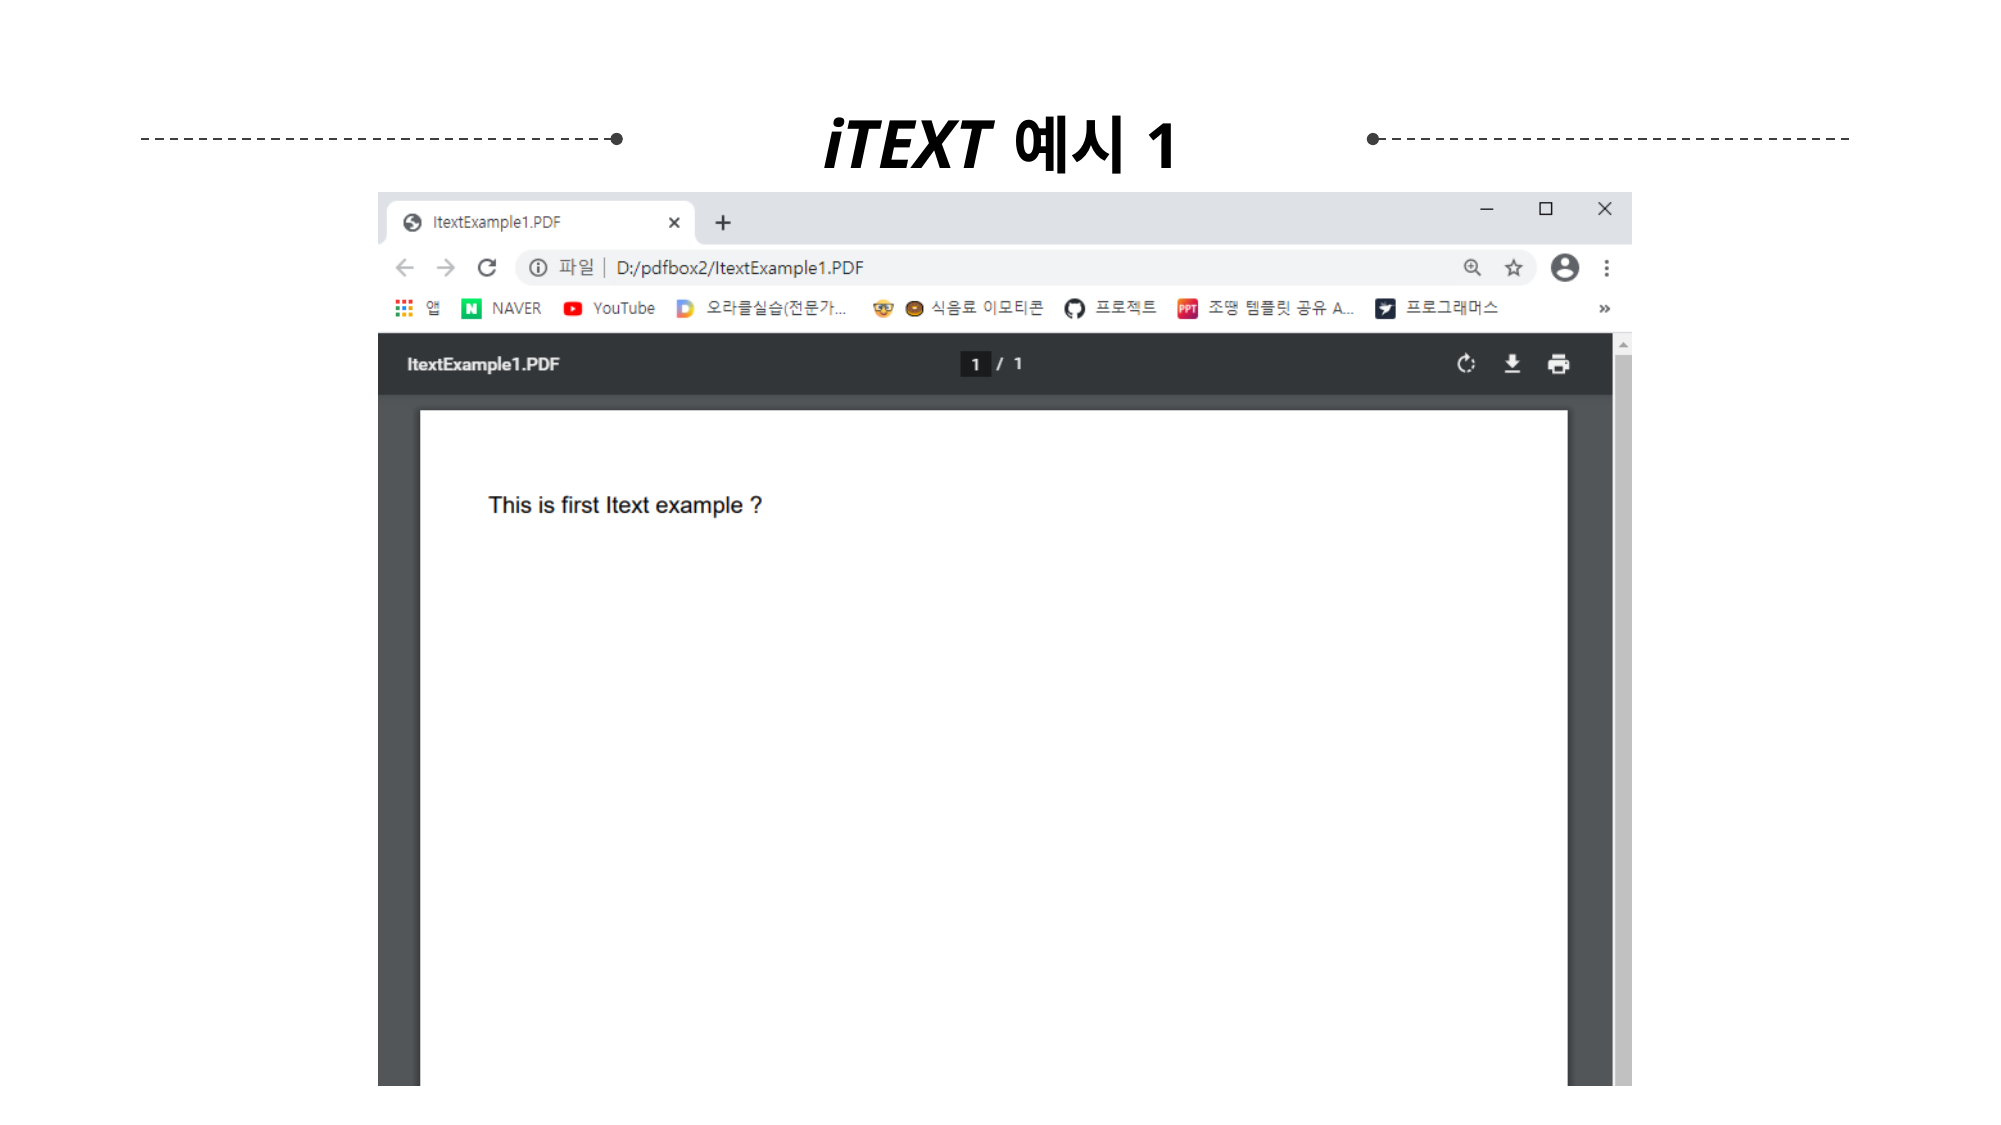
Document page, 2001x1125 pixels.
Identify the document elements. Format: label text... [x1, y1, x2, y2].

picture [378, 192, 1632, 1086]
text_box iTEXT 예시 1 [567, 54, 1438, 176]
